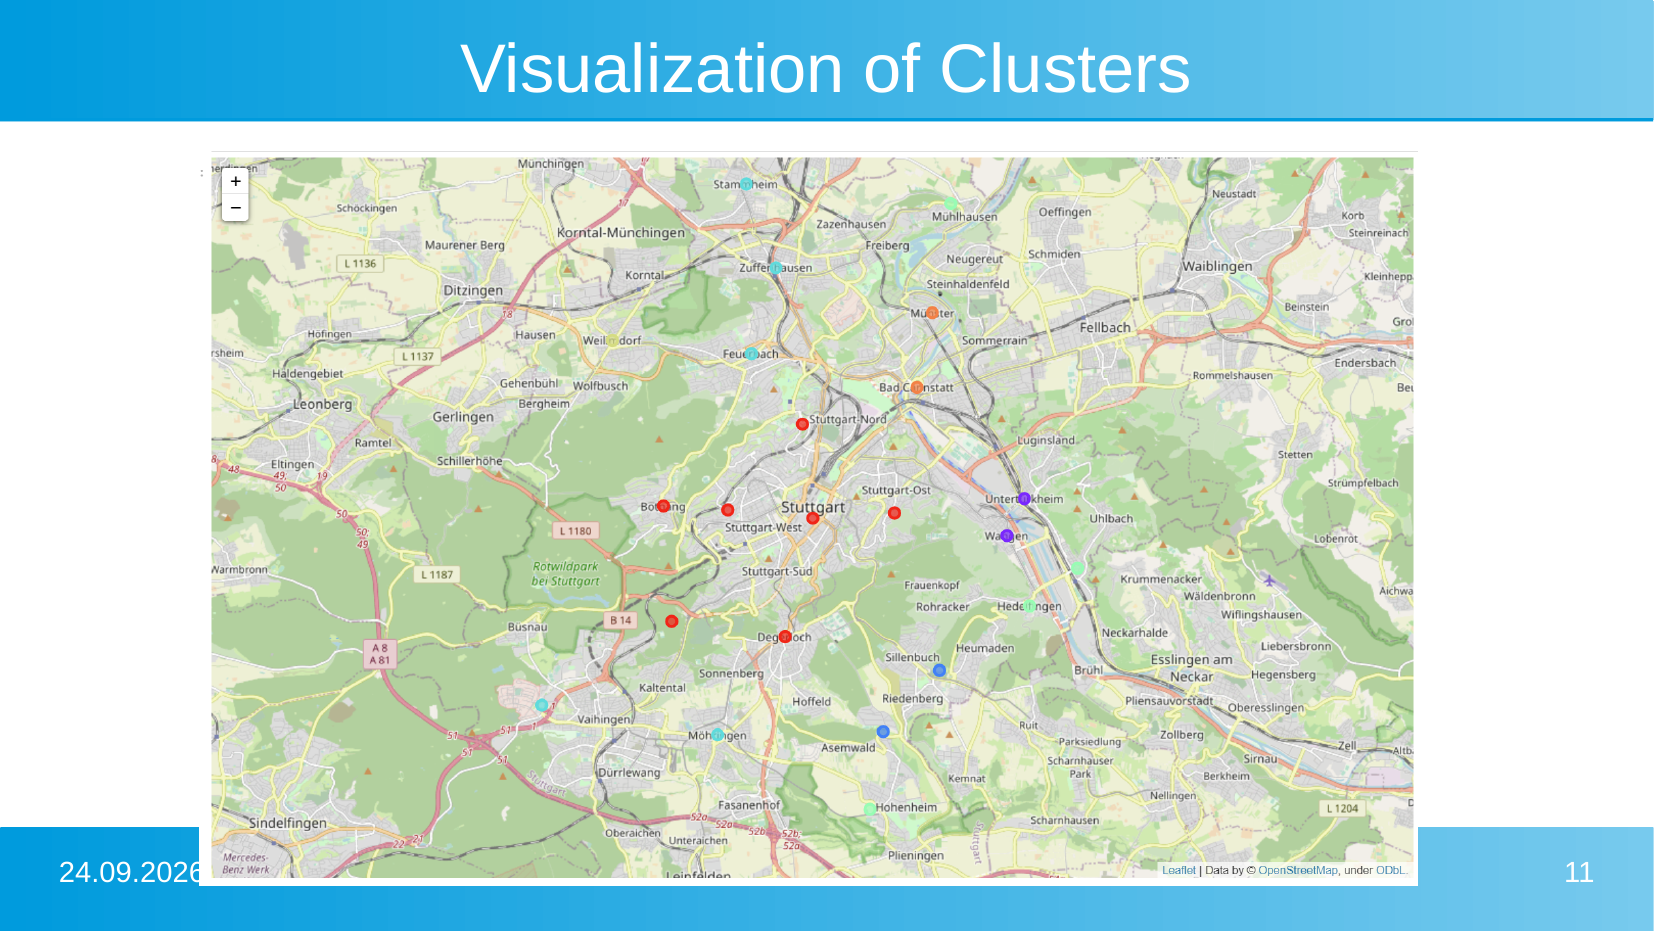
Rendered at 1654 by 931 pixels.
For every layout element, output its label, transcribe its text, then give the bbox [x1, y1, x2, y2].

picture [199, 151, 1418, 886]
title Visualization of Clusters [59, 29, 1595, 108]
